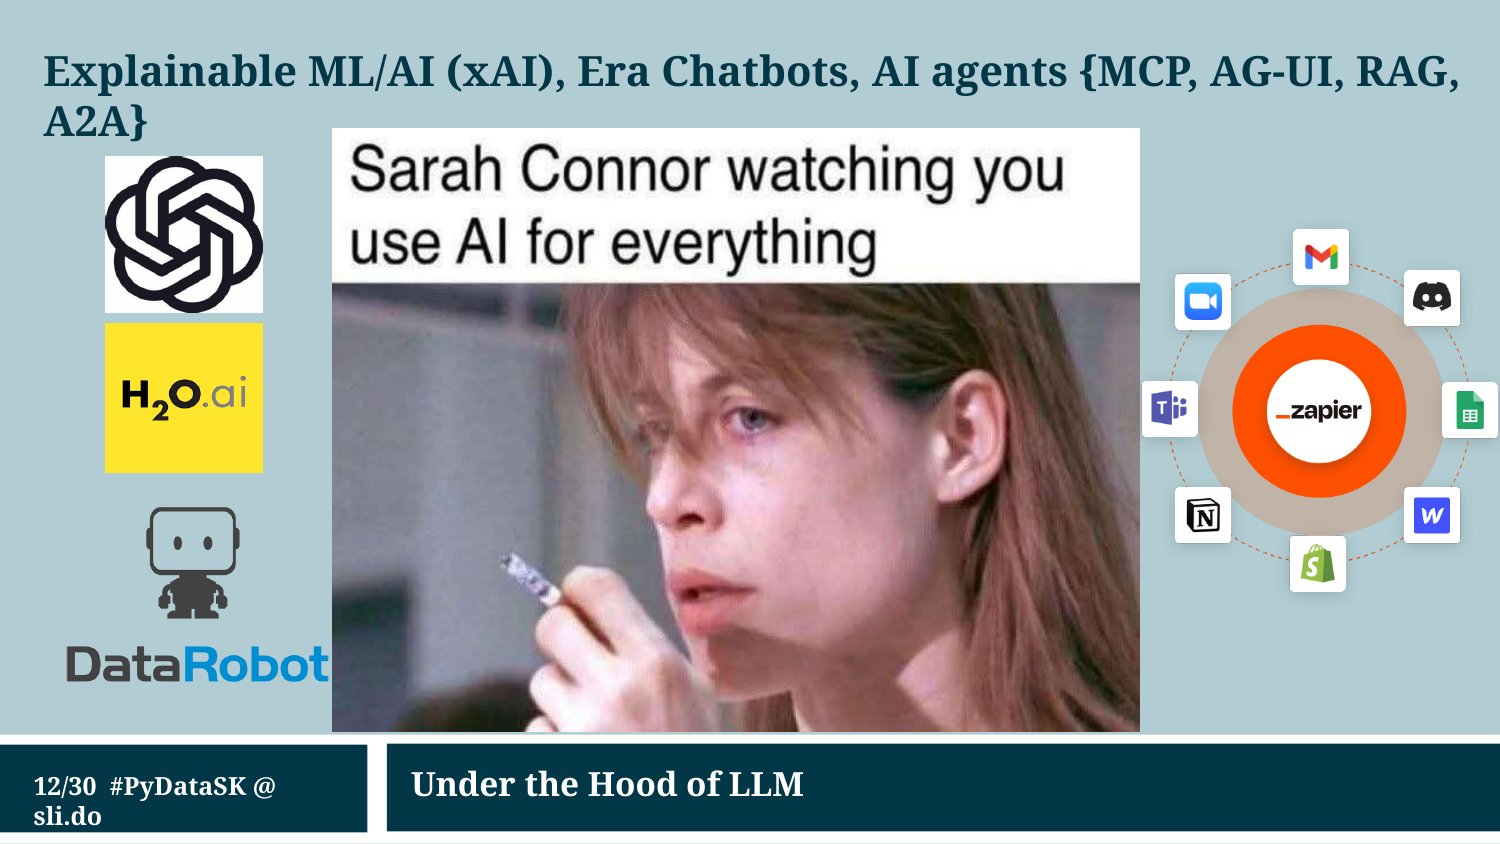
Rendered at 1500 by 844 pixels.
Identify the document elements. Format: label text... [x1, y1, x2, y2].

picture [0, 128, 1500, 732]
text_box Explainable ML/AI (xAI), Era Chatbots, AI agents {MCP, AG-UI, RAG, A2A} [32, 33, 1475, 156]
picture [105, 156, 263, 313]
text_box Under the Hood of LLM [400, 740, 1500, 826]
text_box 12/30 #PyDataSK @ sli.do [22, 764, 362, 808]
